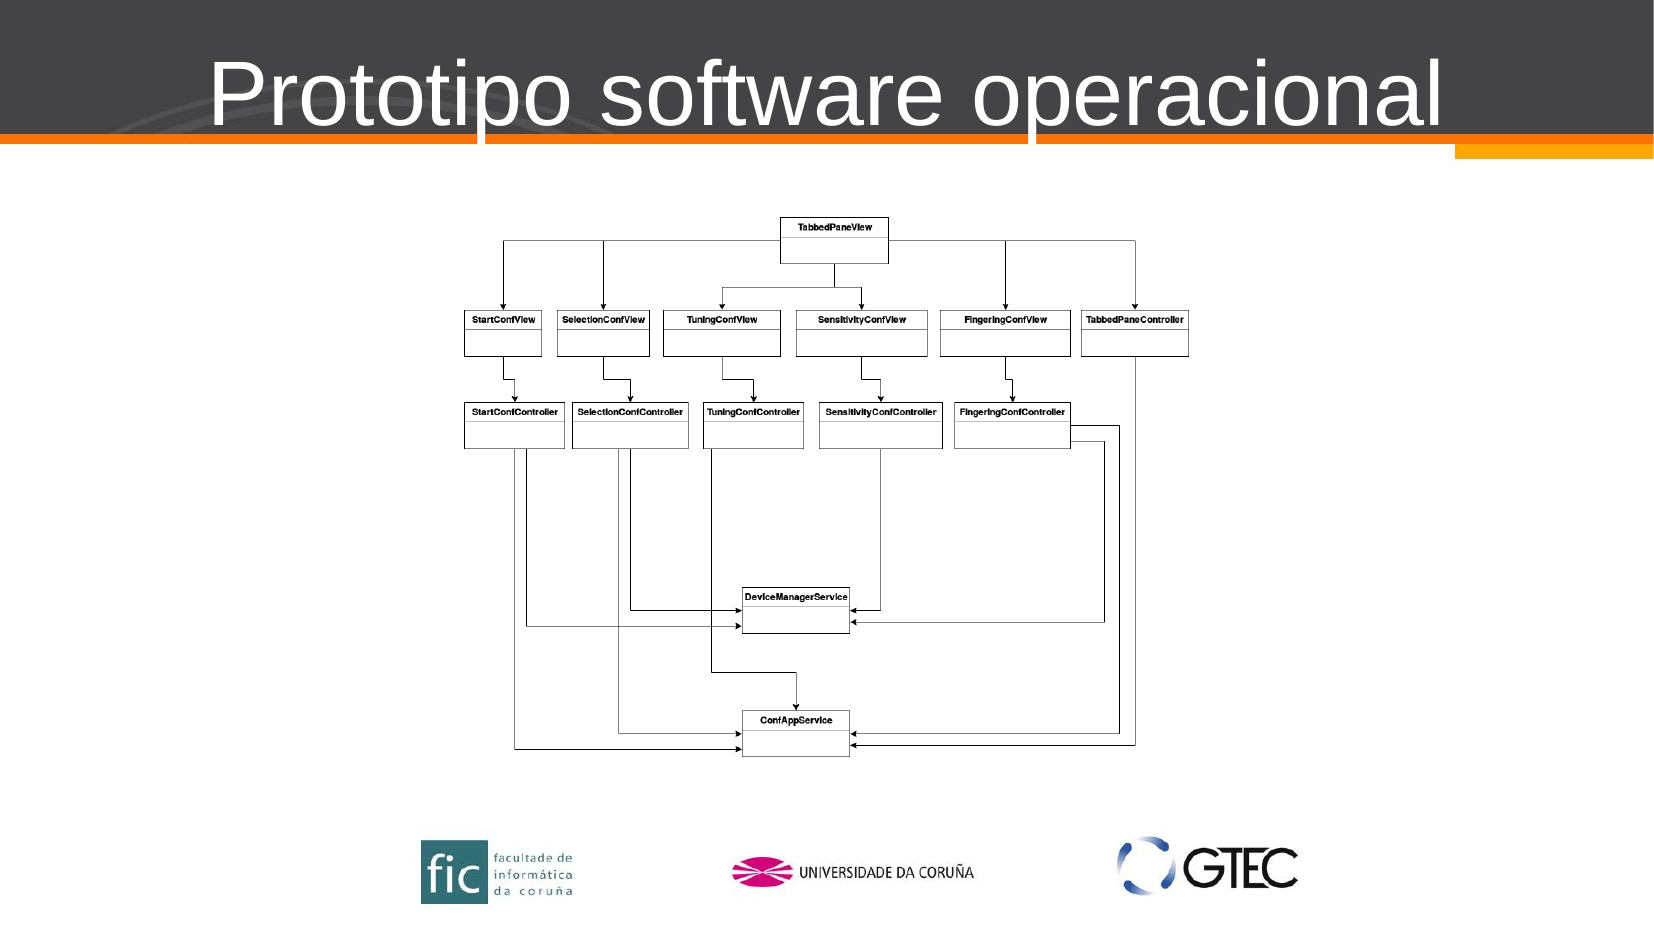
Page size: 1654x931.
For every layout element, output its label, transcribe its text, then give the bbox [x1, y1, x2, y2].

title Prototipo software operacional [82, 37, 1571, 151]
picture [0, 0, 1654, 931]
